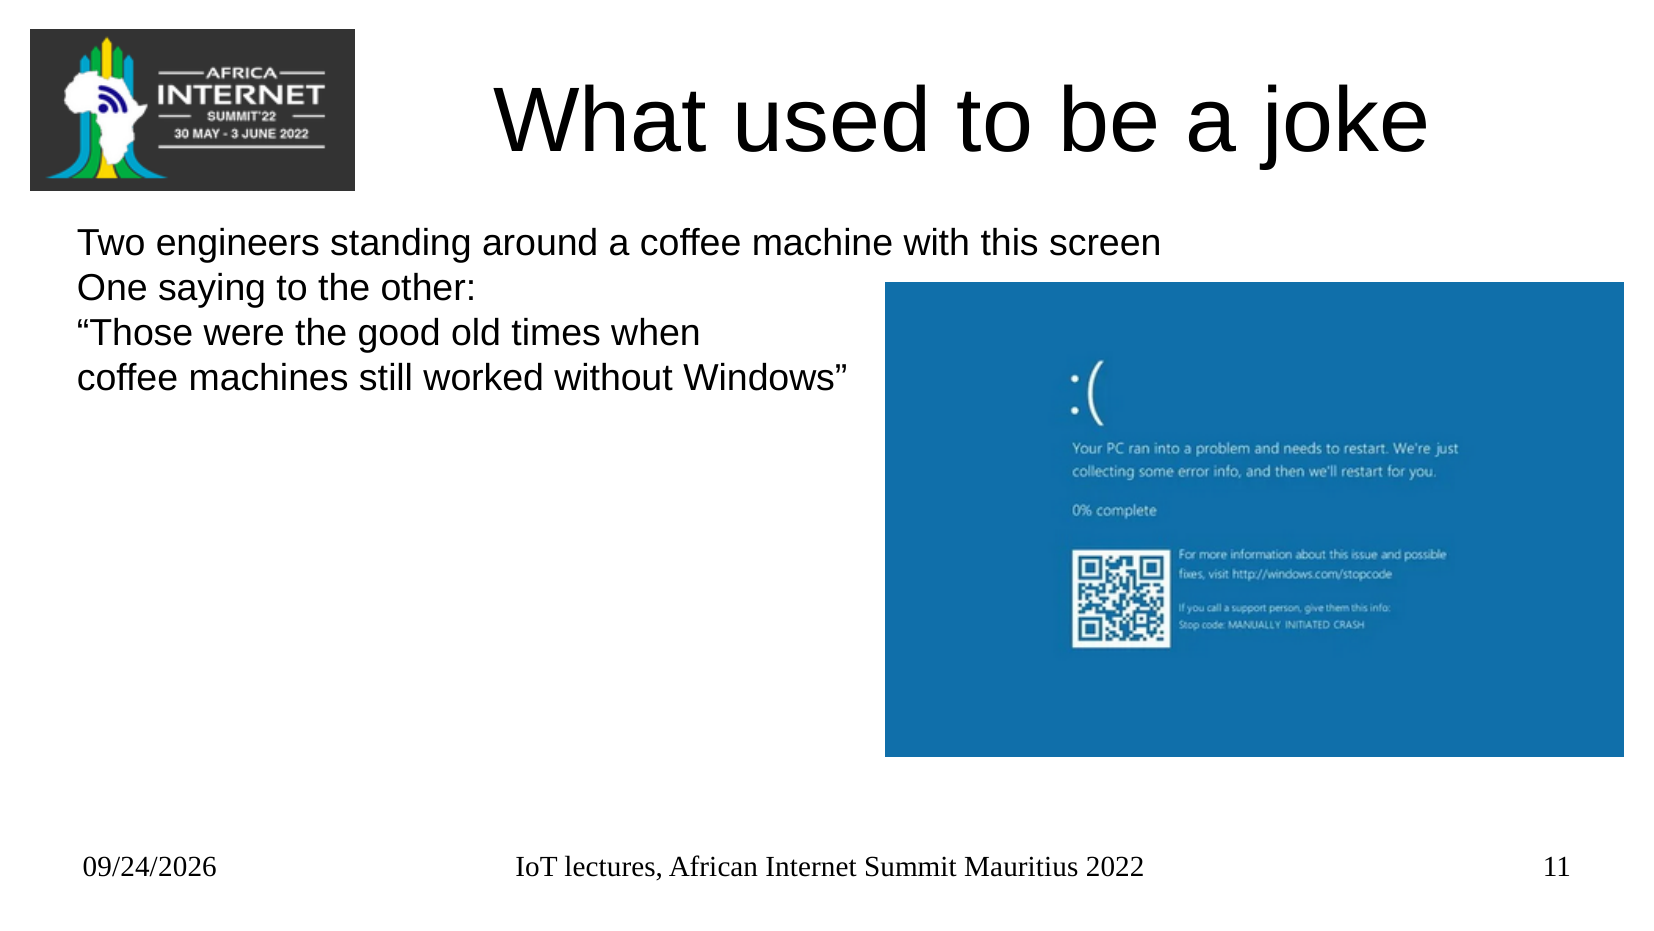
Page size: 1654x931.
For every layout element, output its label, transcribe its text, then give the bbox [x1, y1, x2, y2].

picture [30, 29, 355, 191]
picture [885, 282, 1624, 757]
title What used to be a joke [354, 37, 1571, 193]
list Two engineers standing around a coffee machine with this screen One saying to the other: “Those were the good old times when coffee machines still worked without Windows” [76, 217, 1565, 757]
